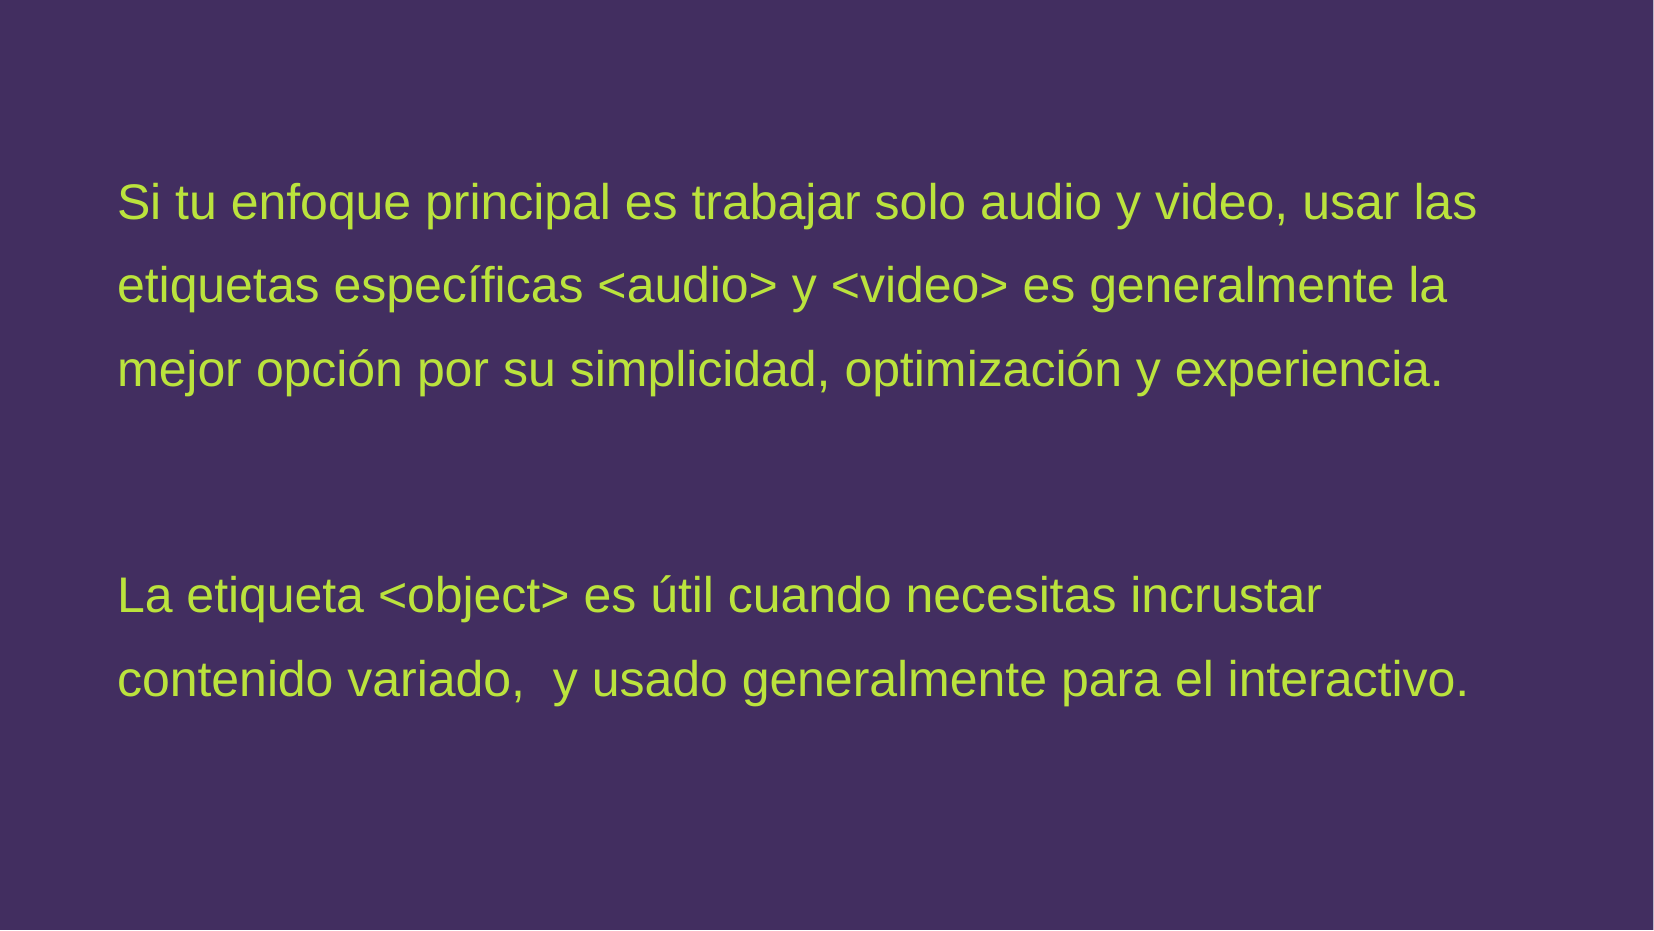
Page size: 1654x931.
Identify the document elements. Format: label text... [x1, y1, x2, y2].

list Si tu enfoque principal es trabajar solo audio y video, usar las etiquetas específicas <audio> y <video> es generalmente la mejor opción por su simplicidad, optimización y experiencia. La etiqueta <object> es útil cuando necesitas incrustar contenido variado, y usado generalmente para el interactivo. [117, 145, 1482, 793]
